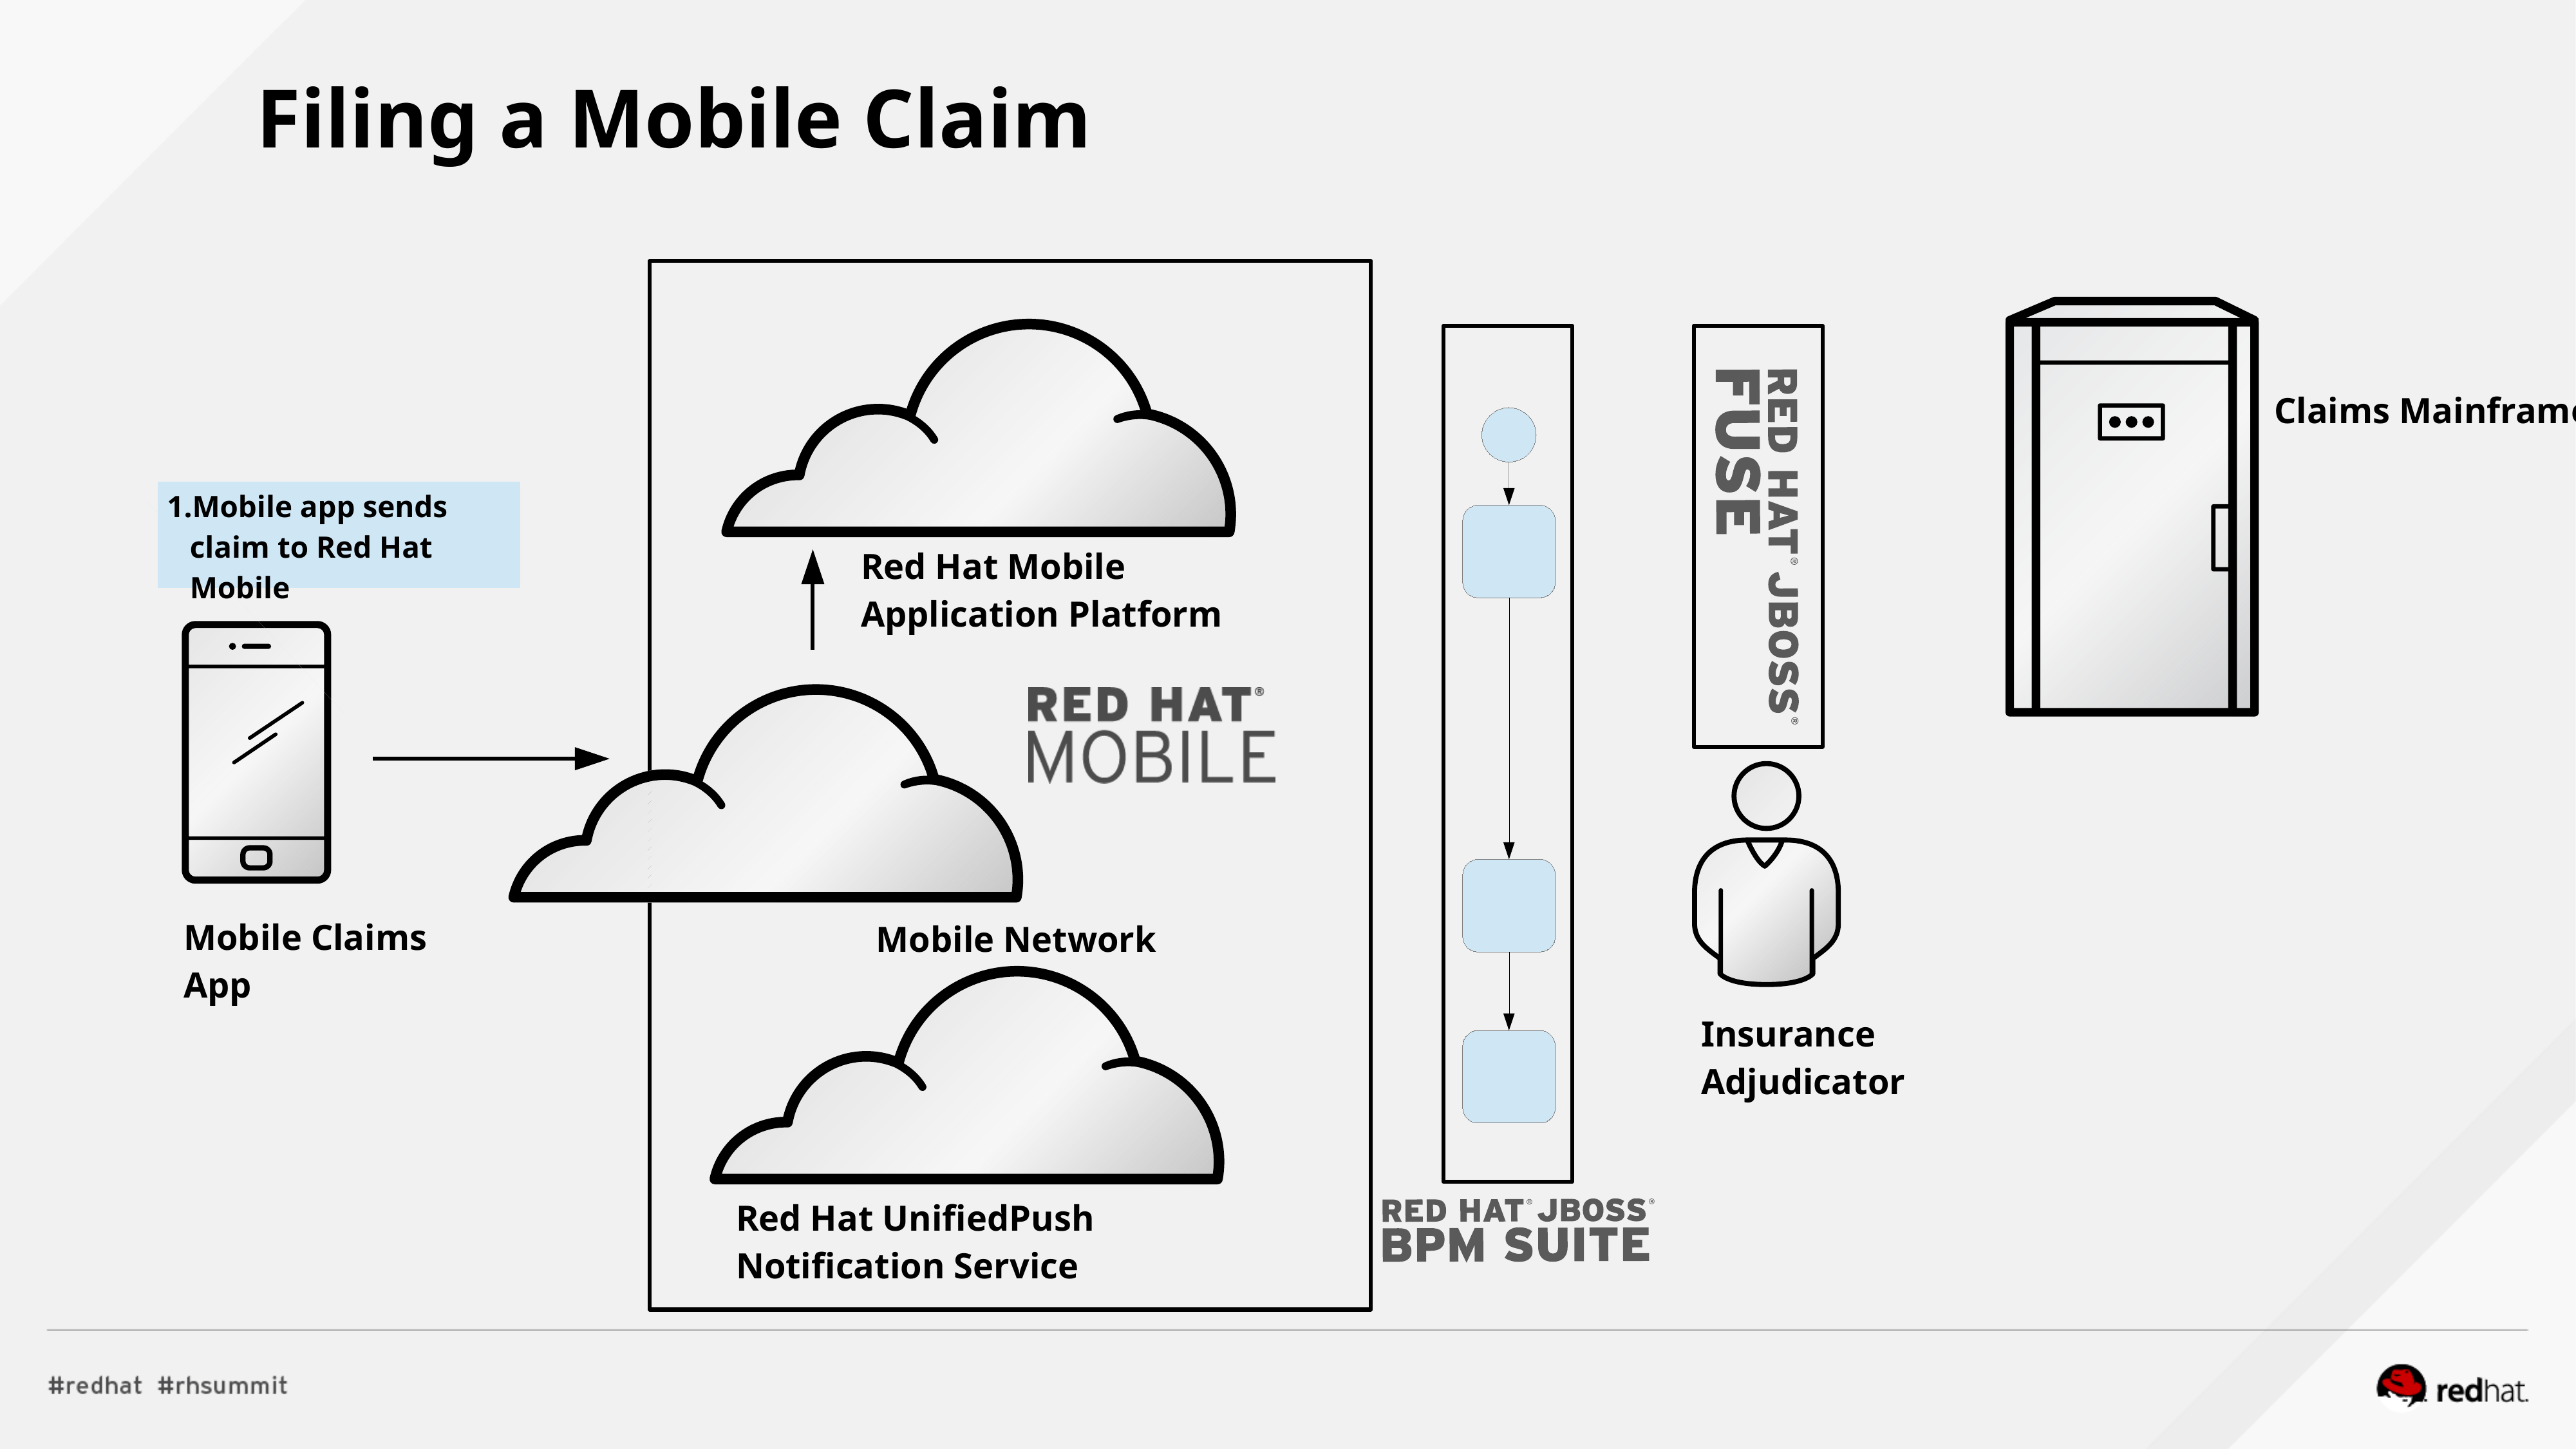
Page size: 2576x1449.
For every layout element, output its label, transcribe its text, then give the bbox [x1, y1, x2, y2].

text_box Insurance Adjudicator [1691, 1005, 2044, 1113]
title Filing a Mobile Claim [256, 57, 2447, 176]
text_box [1481, 407, 1537, 462]
text_box Mobile Claims App [174, 907, 361, 1016]
text_box Mobile app sends claim to Red Hat Mobile [147, 482, 520, 588]
text_box [1462, 1030, 1556, 1123]
text_box Claims Mainframe [2264, 381, 2576, 440]
text_box [1462, 505, 1556, 598]
picture [0, 0, 2576, 1449]
text_box [1462, 859, 1556, 952]
